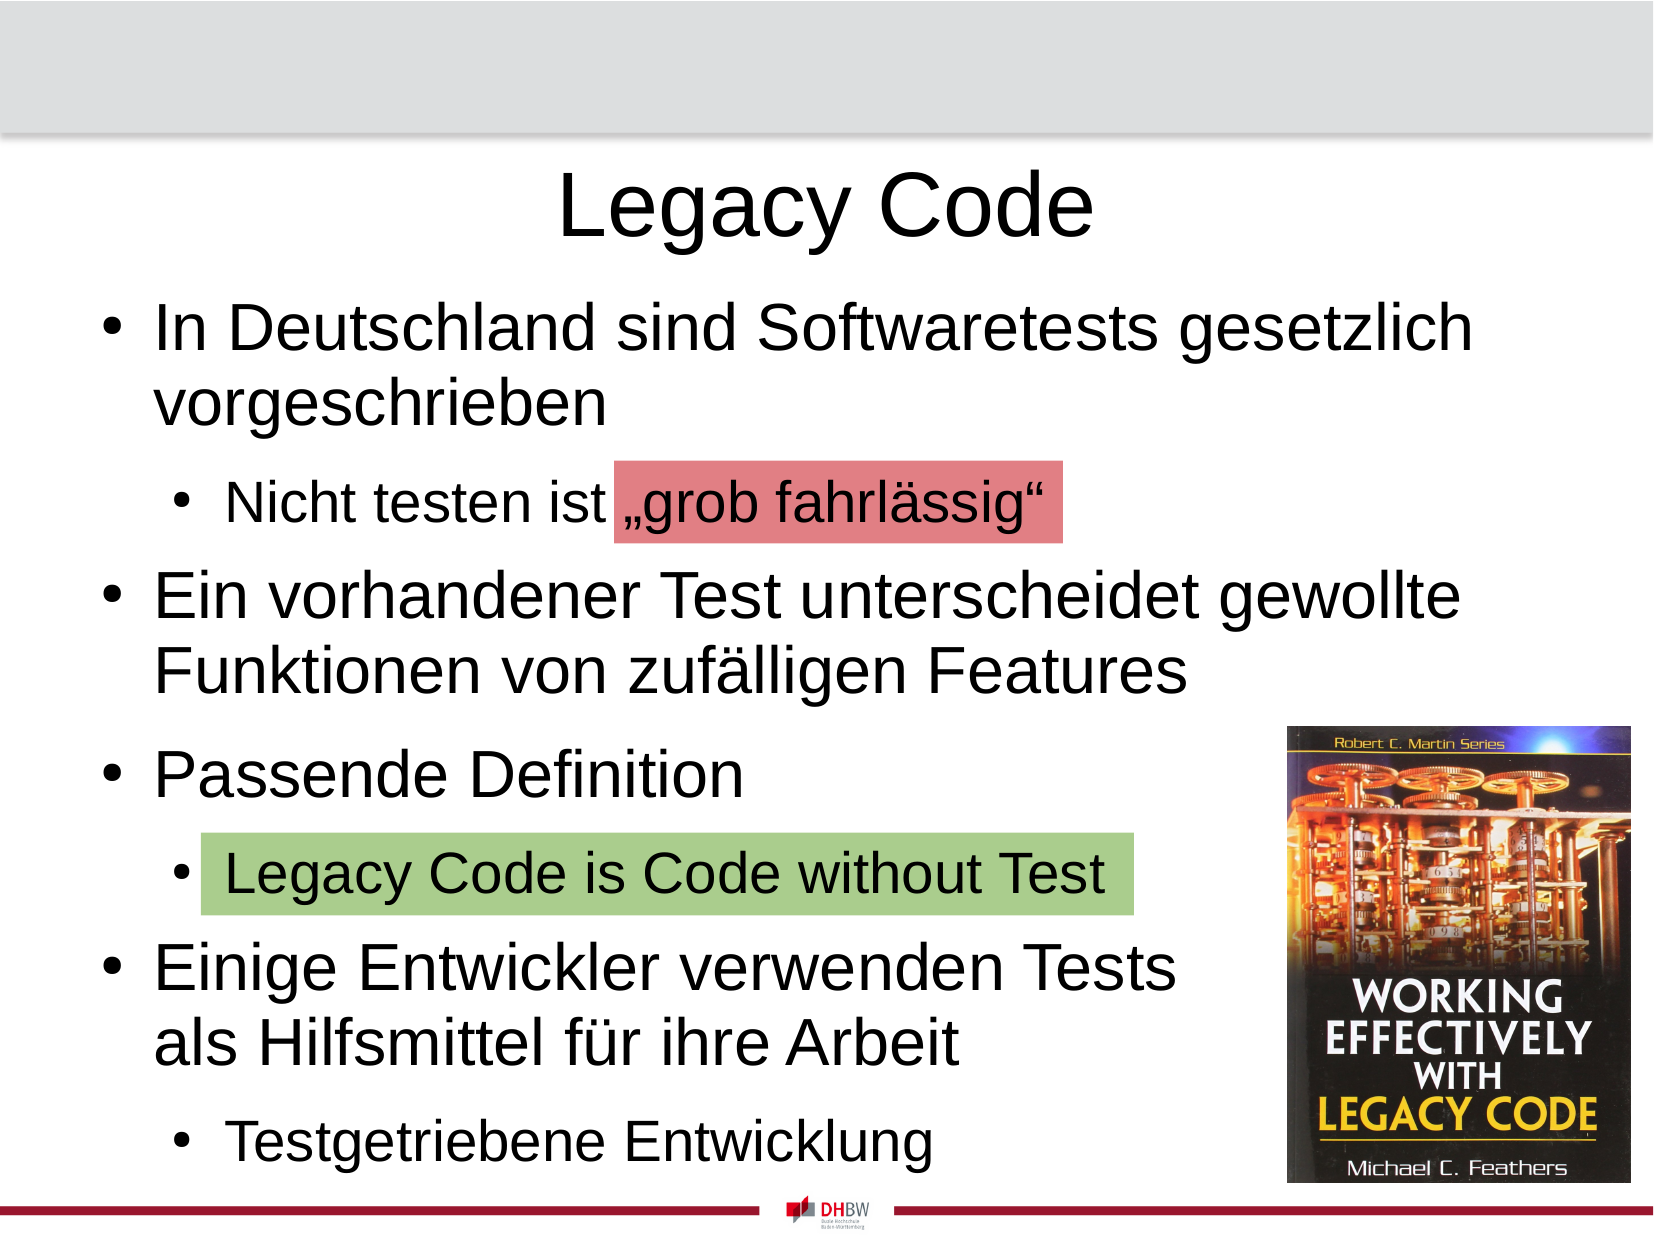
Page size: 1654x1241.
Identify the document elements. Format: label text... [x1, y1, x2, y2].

picture [0, 1, 1654, 1237]
list In Deutschland sind Softwaretests gesetzlich vorgeschrieben Nicht testen ist „grob fahrlässig“ Ein vorhandener Test unterscheidet gewollte Funktionen von zufälligen Features Passende Definition Legacy Code is Code without Test Einige Entwickler verwenden Tests als Hilfsmittel für ihre Arbeit Testgetriebene Entwicklung [82, 290, 1571, 1175]
title Legacy Code [82, 147, 1571, 257]
